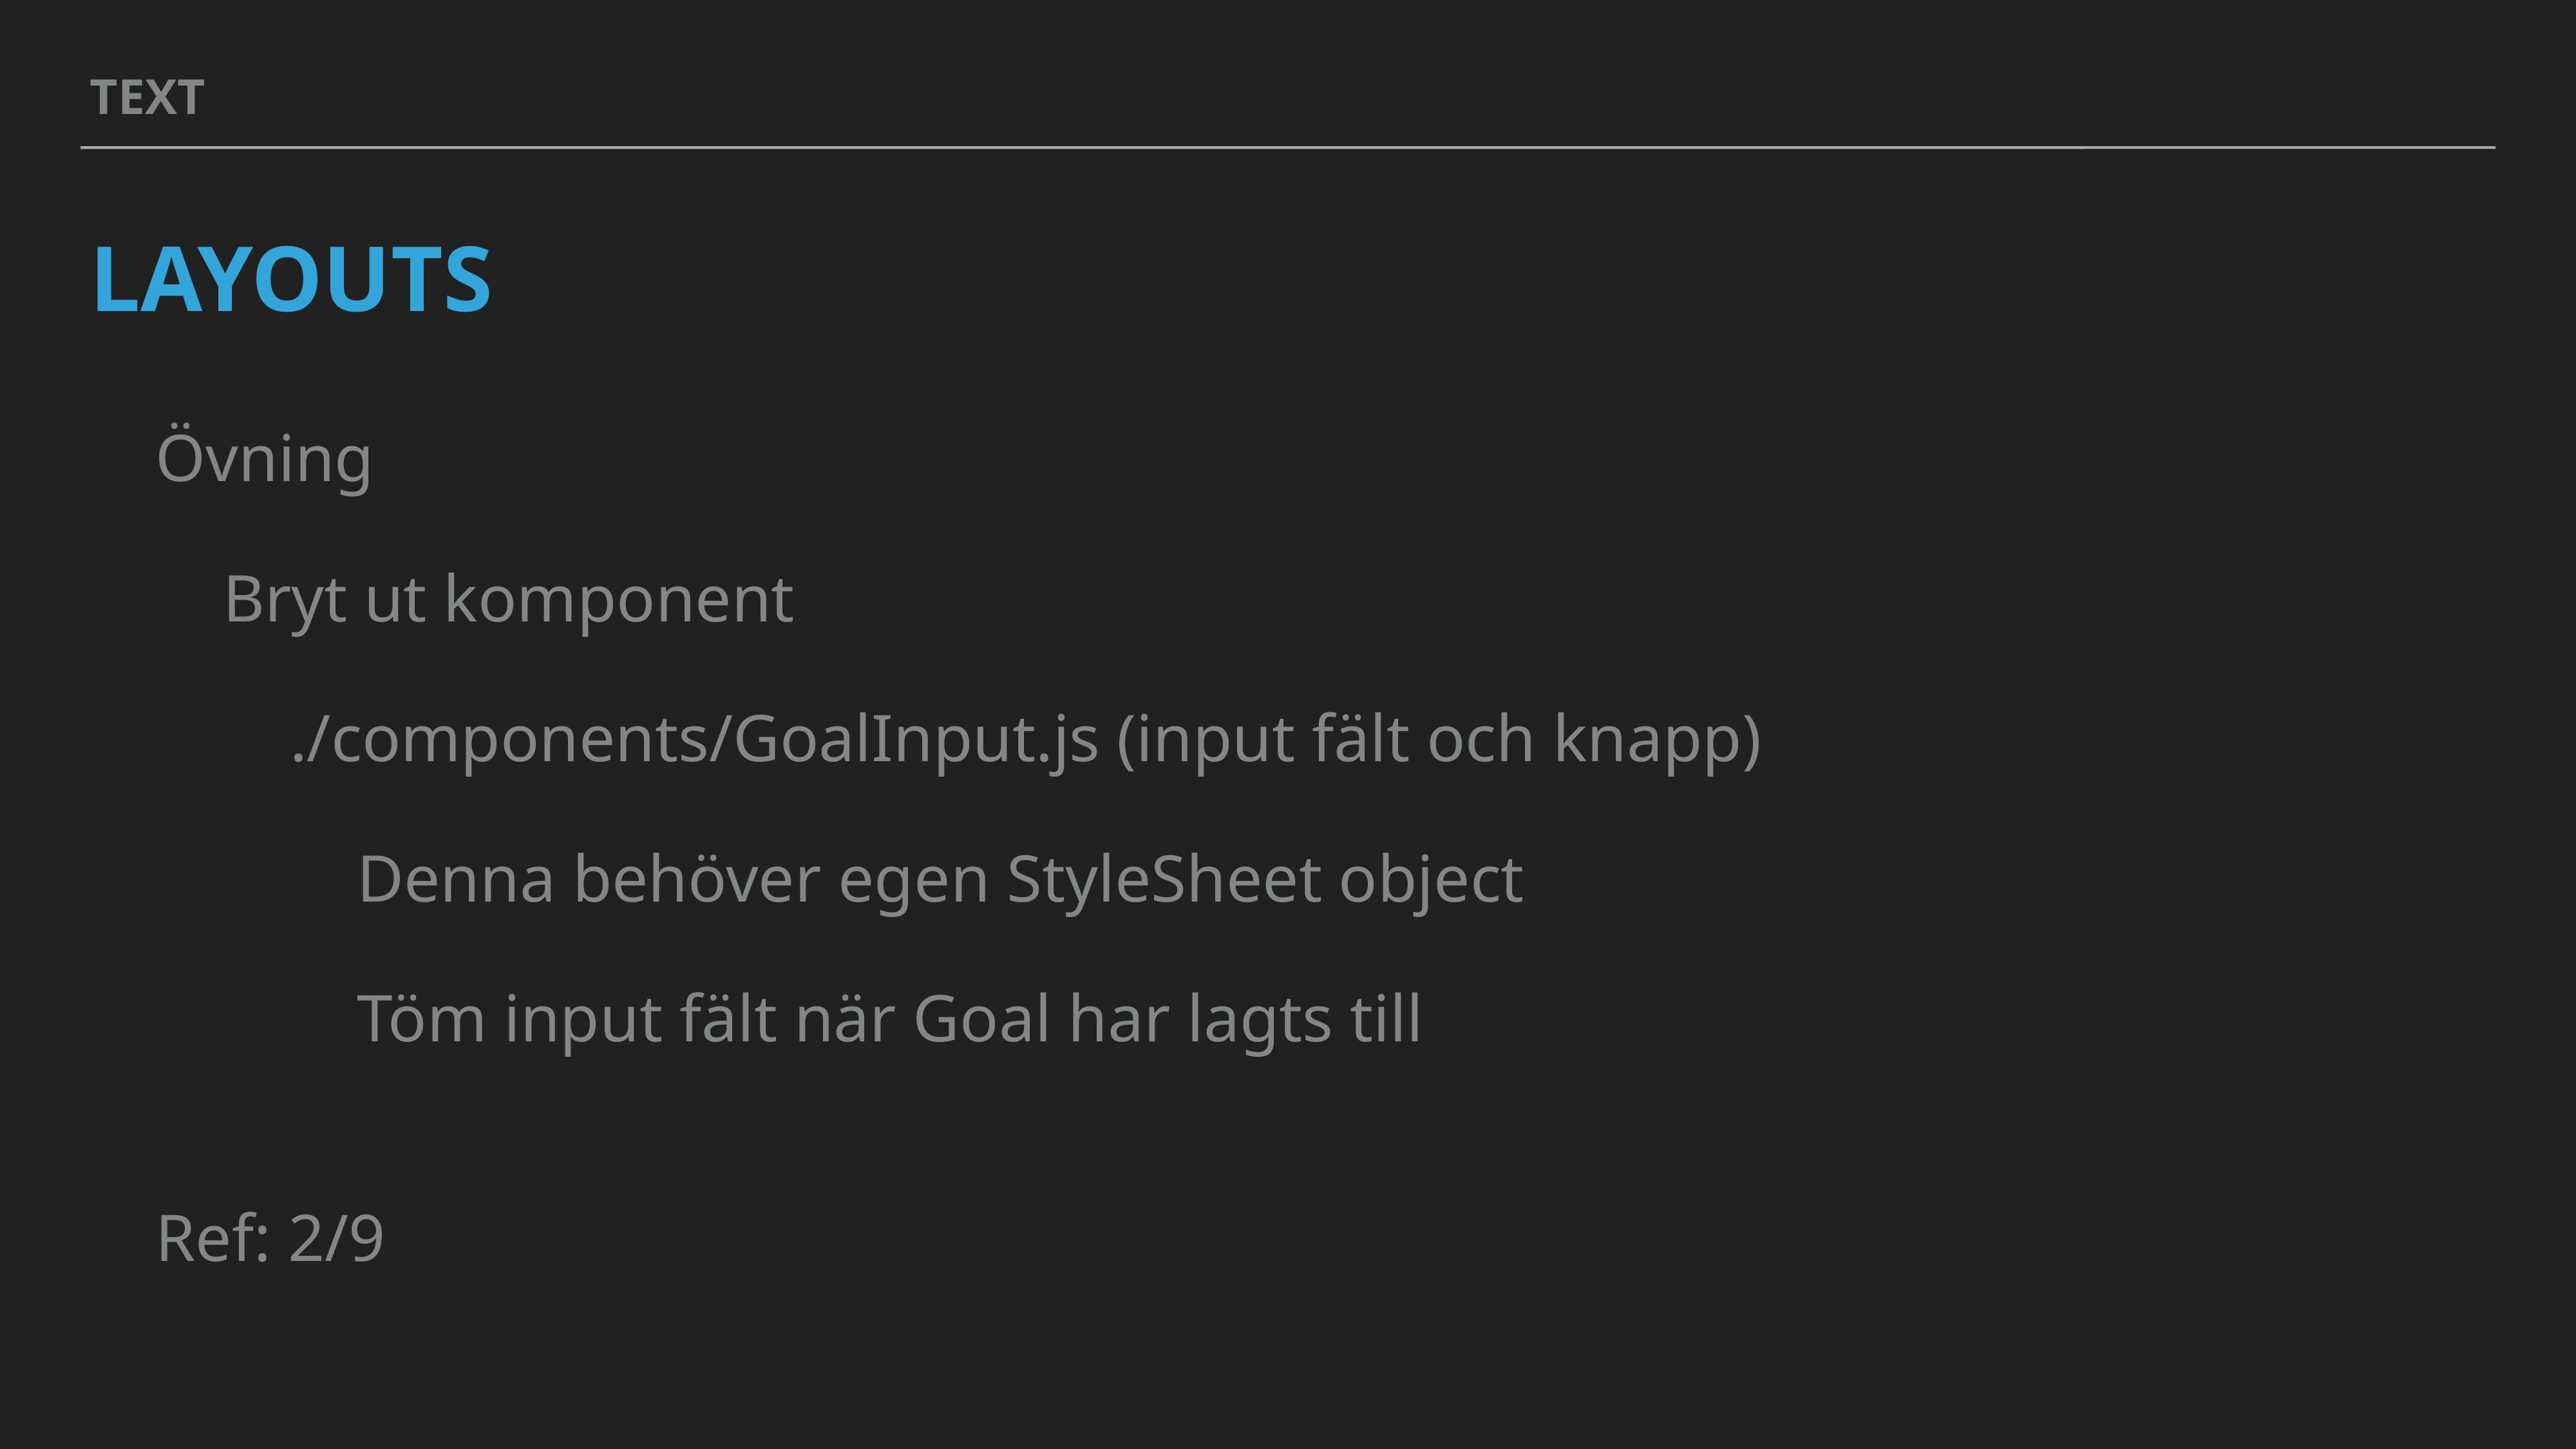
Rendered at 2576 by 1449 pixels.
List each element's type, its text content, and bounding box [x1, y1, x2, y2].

text_box Övning Bryt ut komponent ./components/GoalInput.js (input fält och knapp) Denna behöver egen StyleSheet object Töm input fält när Goal har lagts till Ref: 2/9 [80, 408, 2496, 1315]
text_box Layouts [80, 228, 2496, 336]
